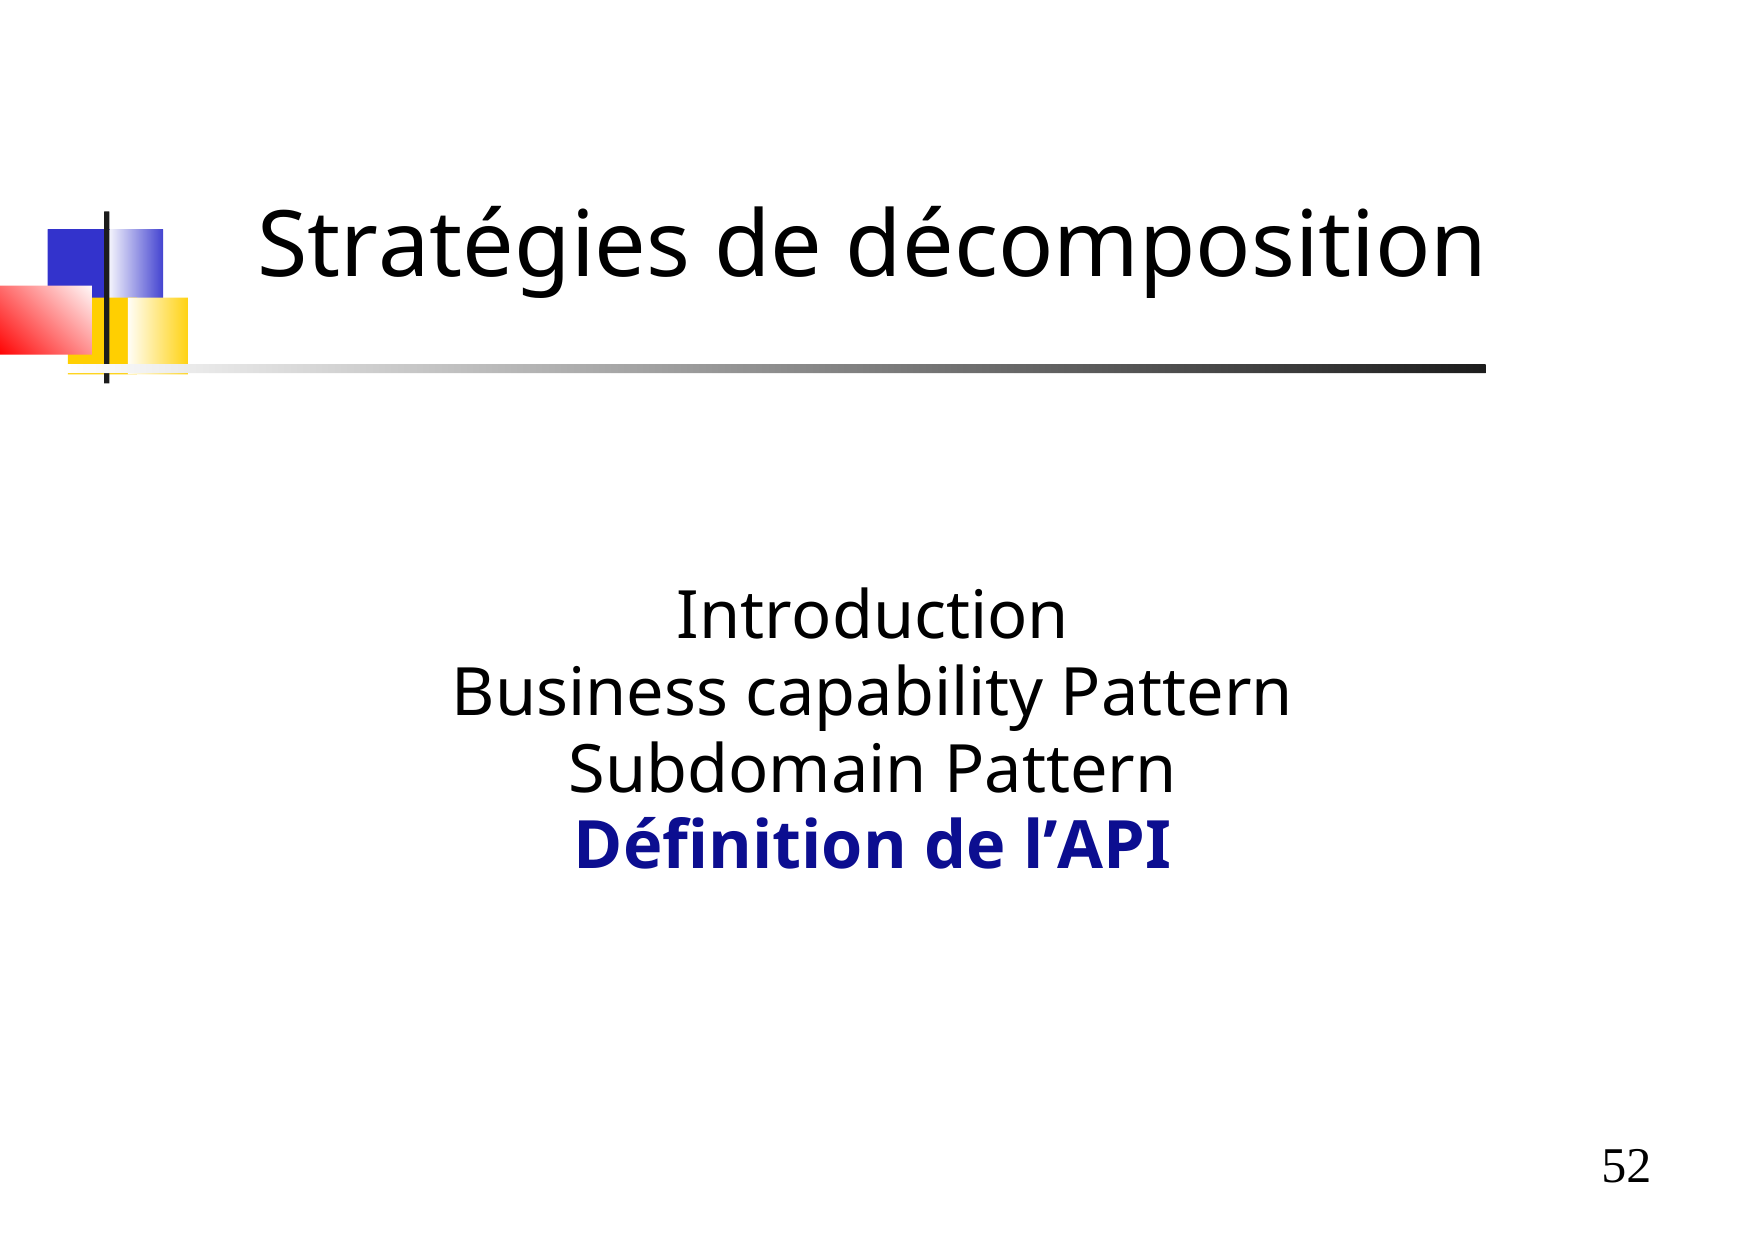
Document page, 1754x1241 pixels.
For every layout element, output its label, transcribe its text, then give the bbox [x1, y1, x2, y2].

subtitle Introduction Business capability Pattern Subdomain Pattern Définition de l’API [179, 371, 1567, 1091]
title Stratégies de décomposition [179, 139, 1567, 351]
